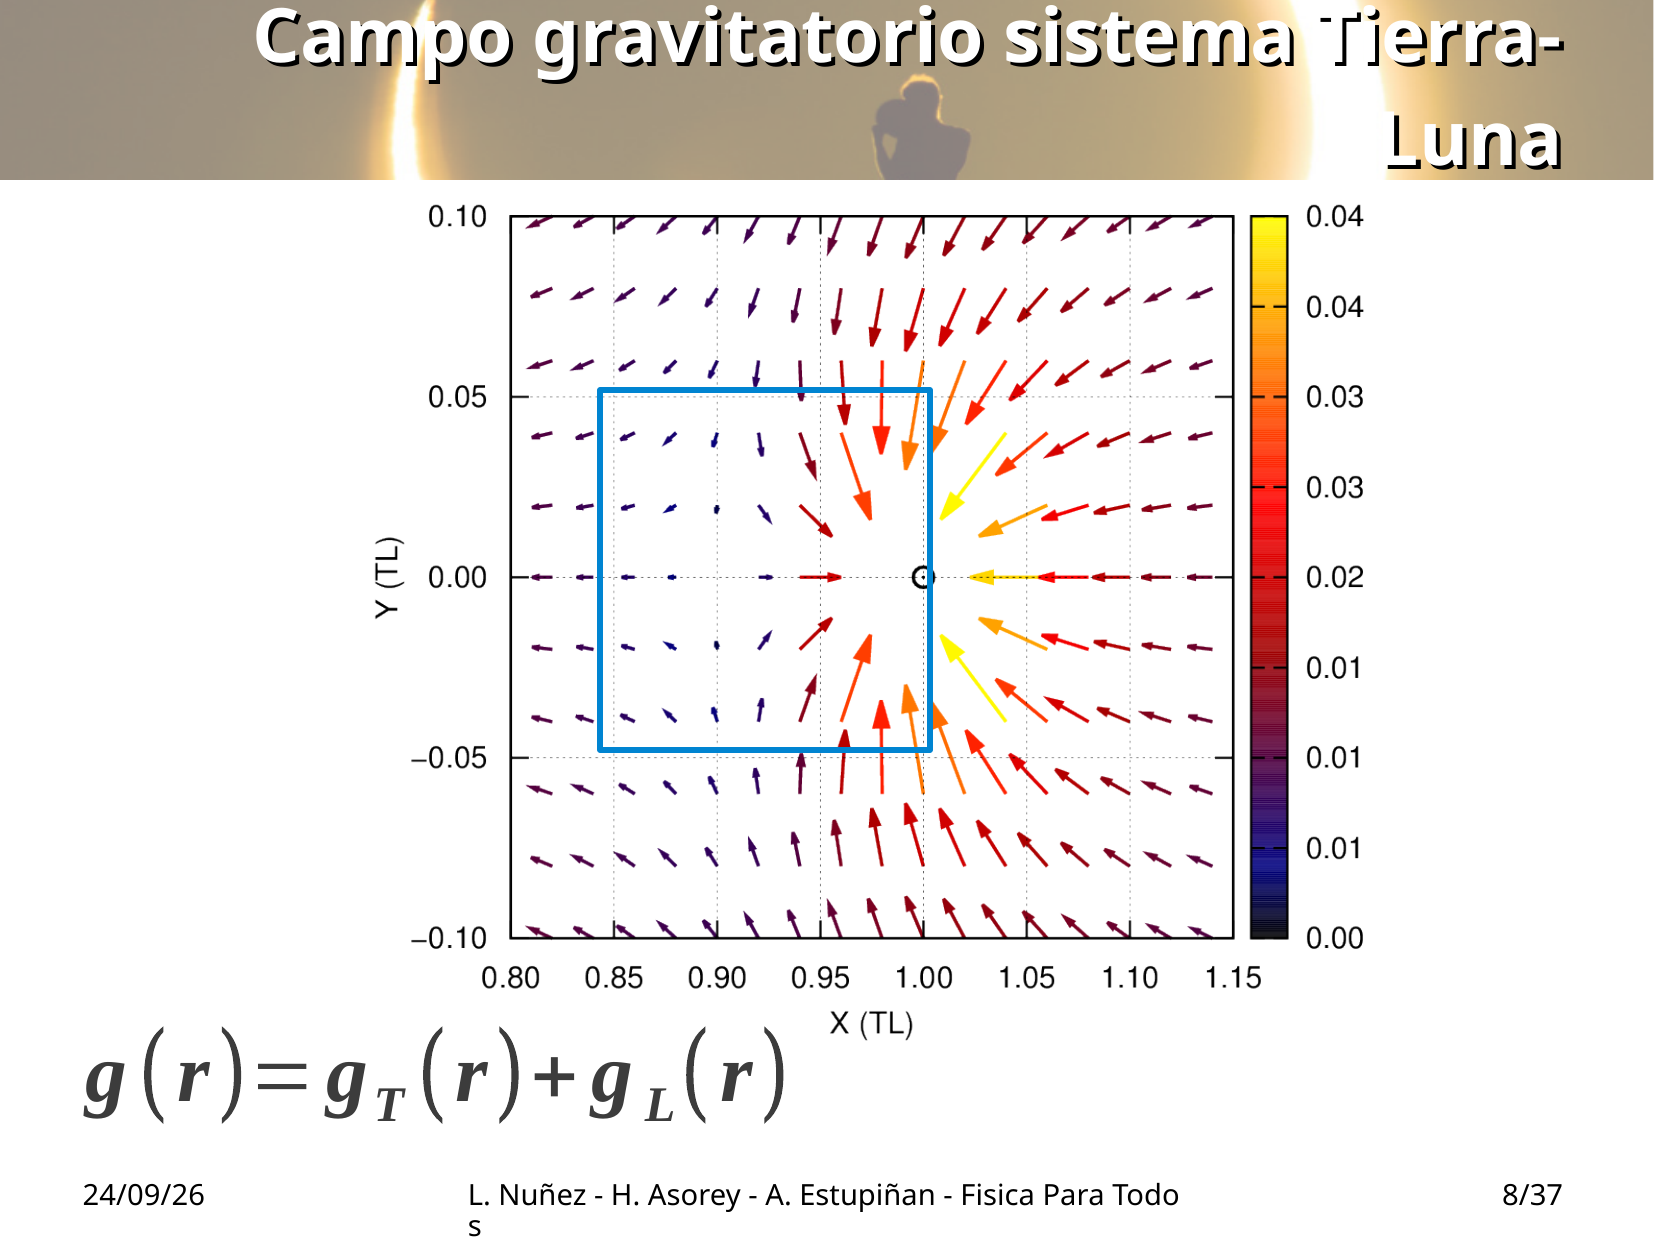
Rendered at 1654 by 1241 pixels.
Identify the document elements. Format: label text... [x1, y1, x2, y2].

picture [0, 0, 1654, 1141]
title Campo gravitatorio sistema Tierra-Luna [75, 19, 1564, 151]
chart [71, 1020, 802, 1132]
